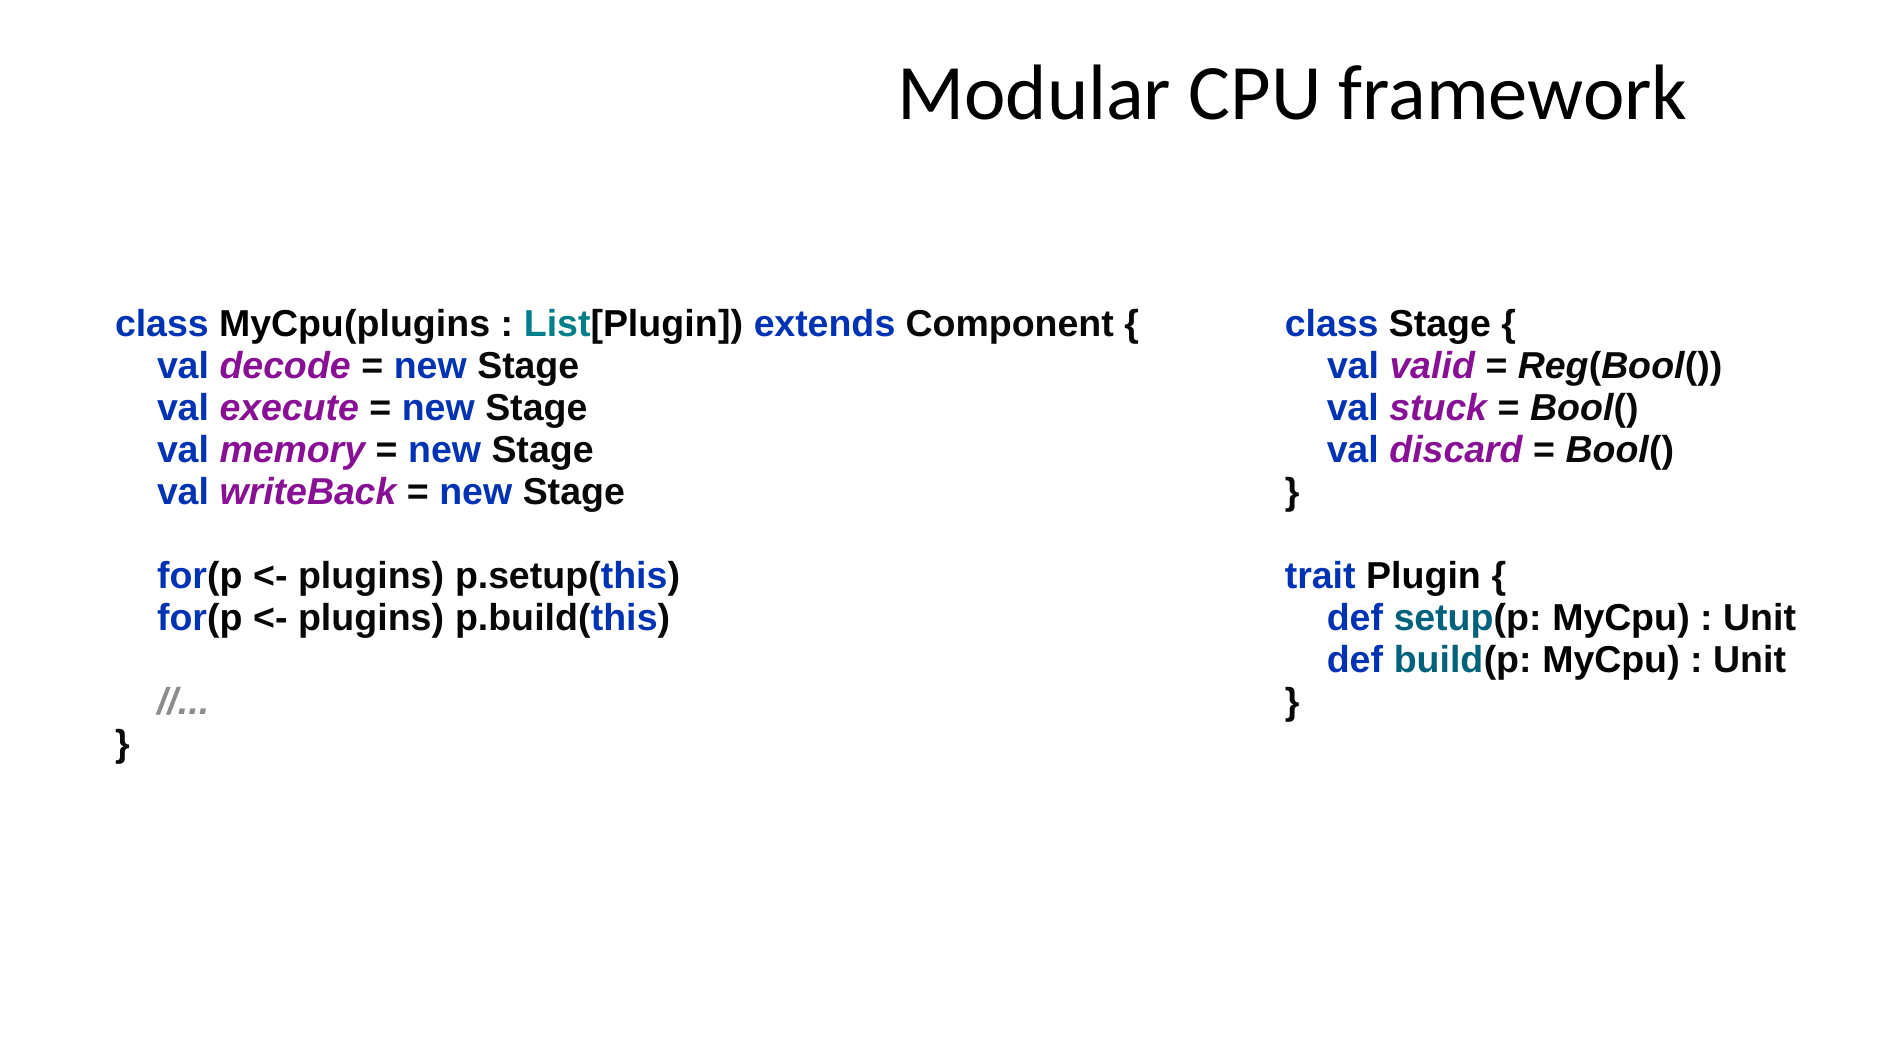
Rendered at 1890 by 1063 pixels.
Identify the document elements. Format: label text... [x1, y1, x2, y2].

title Modular CPU framework [897, 11, 1890, 189]
text_box class Stage { val valid = Reg(Bool()) val stuck = Bool() val discard = Bool() } trait Plugin { def setup(p: MyCpu) : Unit def build(p: MyCpu) : Unit } [1270, 295, 1890, 1063]
text_box class MyCpu(plugins : List[Plugin]) extends Component { val decode = new Stage val execute = new Stage val memory = new Stage val writeBack = new Stage for(p <- plugins) p.setup(this) for(p <- plugins) p.build(this) //... } [100, 295, 1155, 940]
